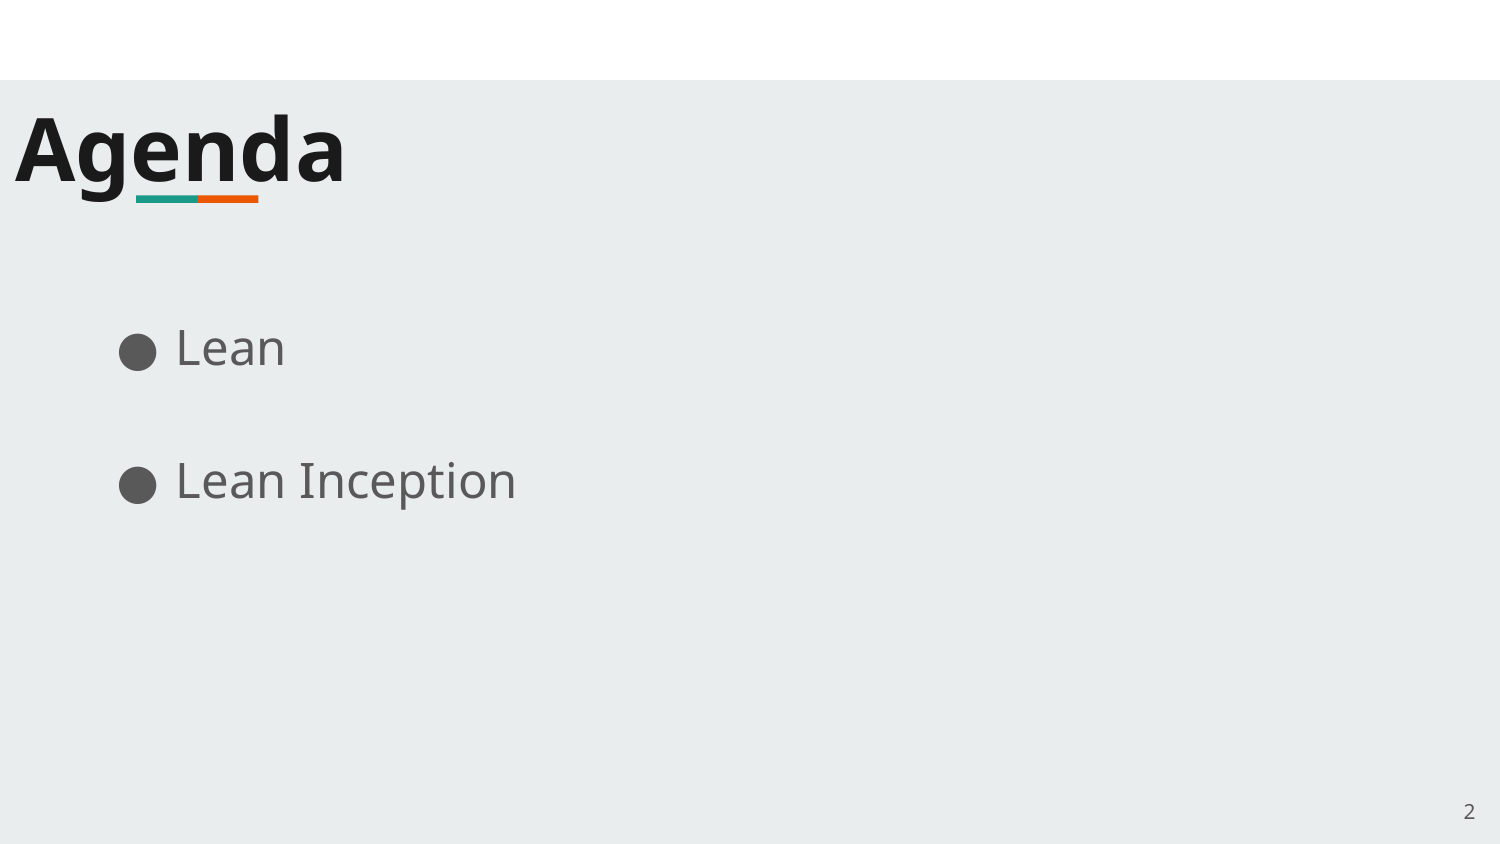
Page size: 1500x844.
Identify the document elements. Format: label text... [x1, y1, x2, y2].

subtitle Lean Lean Inception [90, 297, 1451, 662]
title Agenda [0, 73, 1250, 237]
slide_number <number> [1400, 779, 1491, 844]
